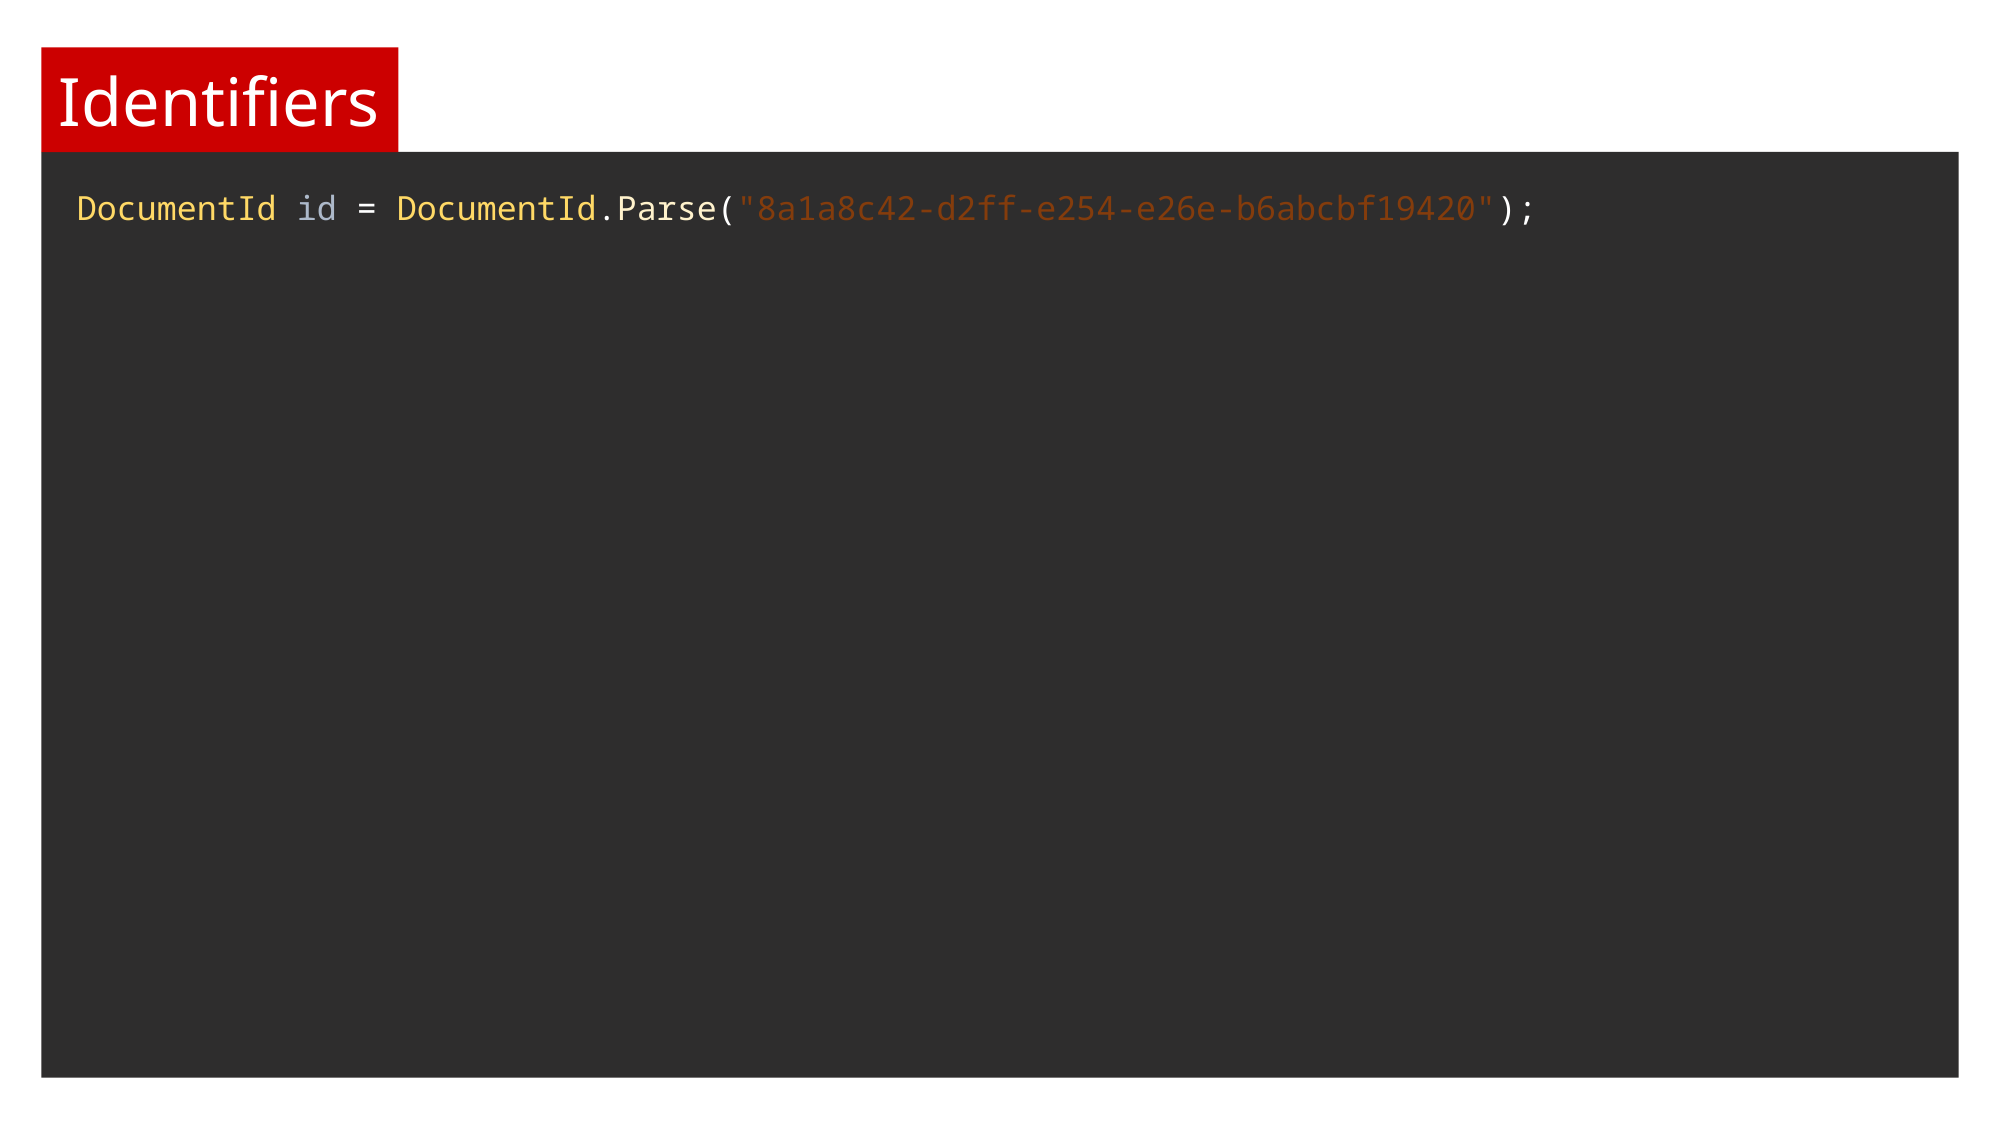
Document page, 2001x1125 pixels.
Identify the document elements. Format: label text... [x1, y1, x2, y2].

text_box [41, 152, 1959, 1078]
text_box Identifiers [41, 47, 384, 153]
text_box DocumentId id = DocumentId.Parse("8a1a8c42-d2ff-e254-e26e-b6abcbf19420"); [41, 152, 1602, 235]
